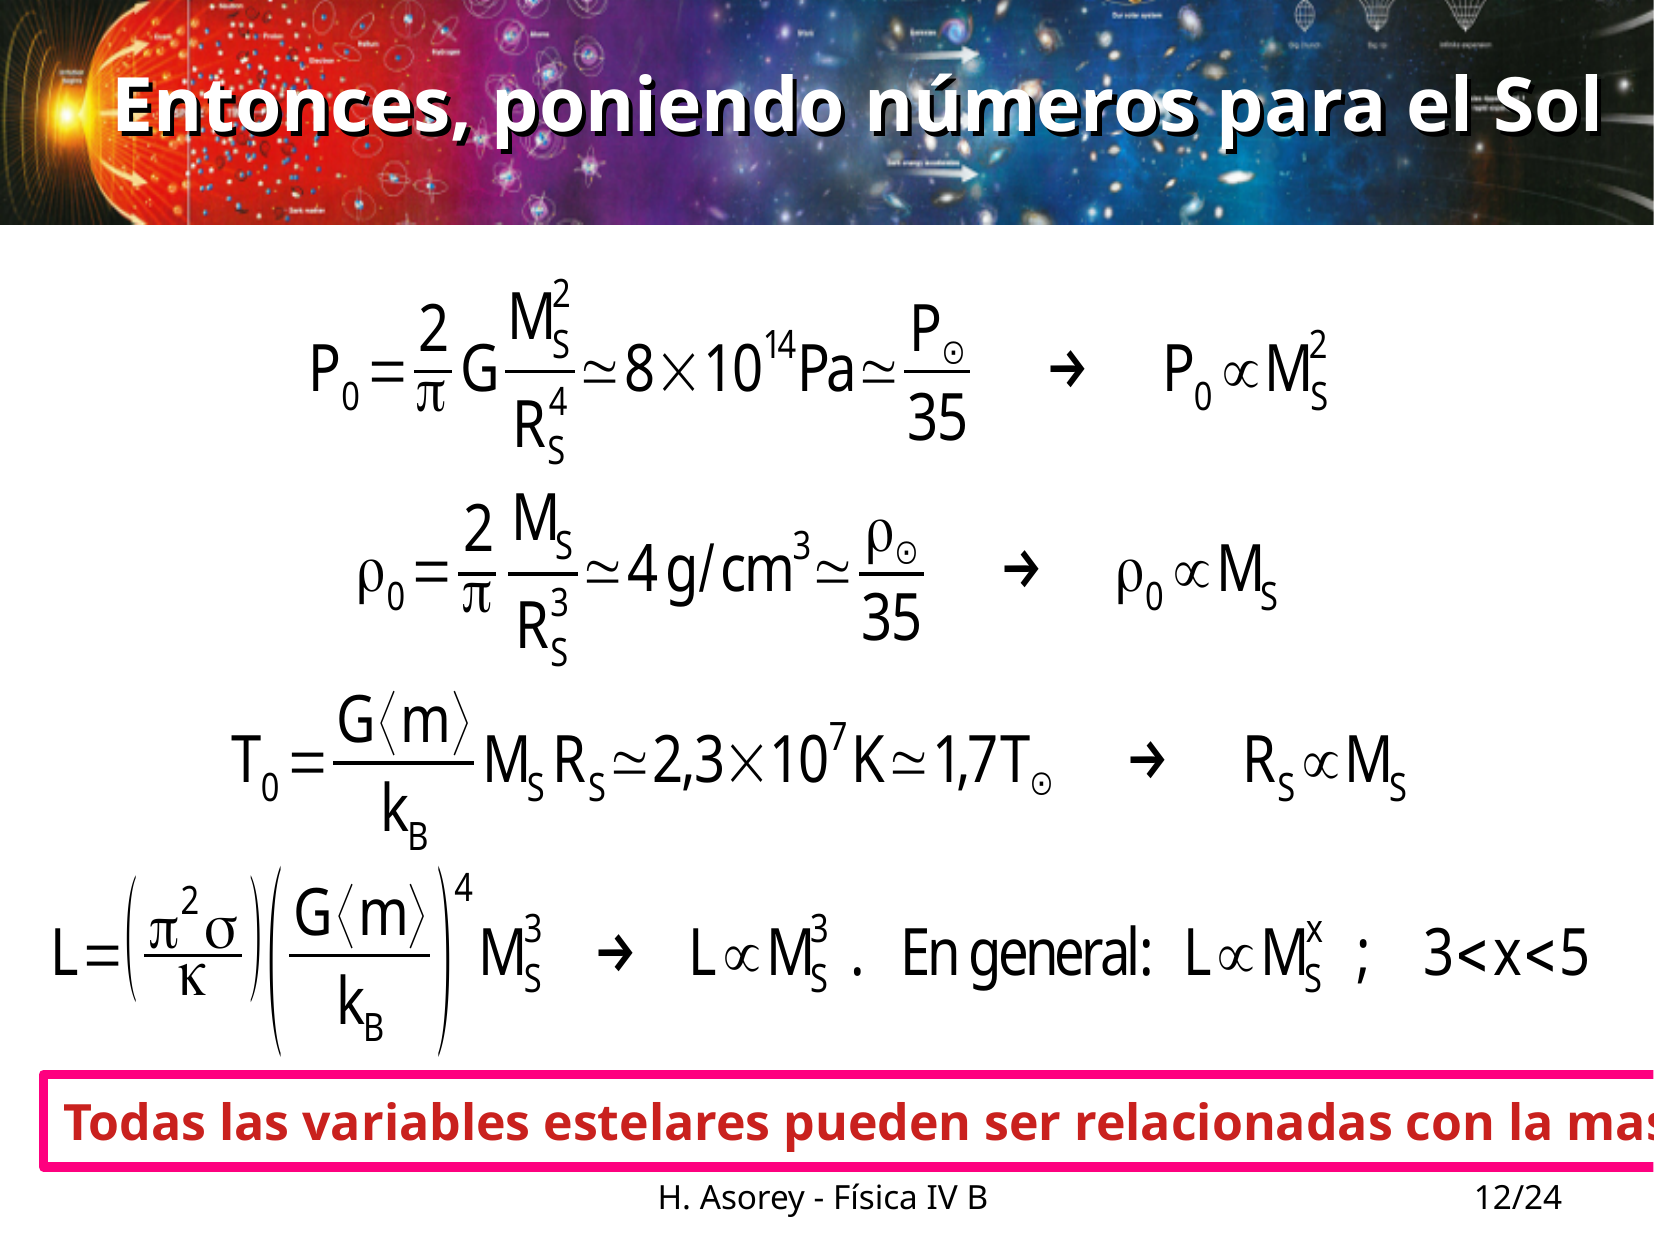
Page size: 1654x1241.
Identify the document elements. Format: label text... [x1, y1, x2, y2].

title Entonces, poniendo números para el Sol [45, 15, 1606, 191]
text_box Todas las variables estelares pueden ser relacionadas con la masa estelar [43, 1074, 1640, 1160]
chart [43, 270, 1595, 1061]
picture [0, 0, 1654, 225]
